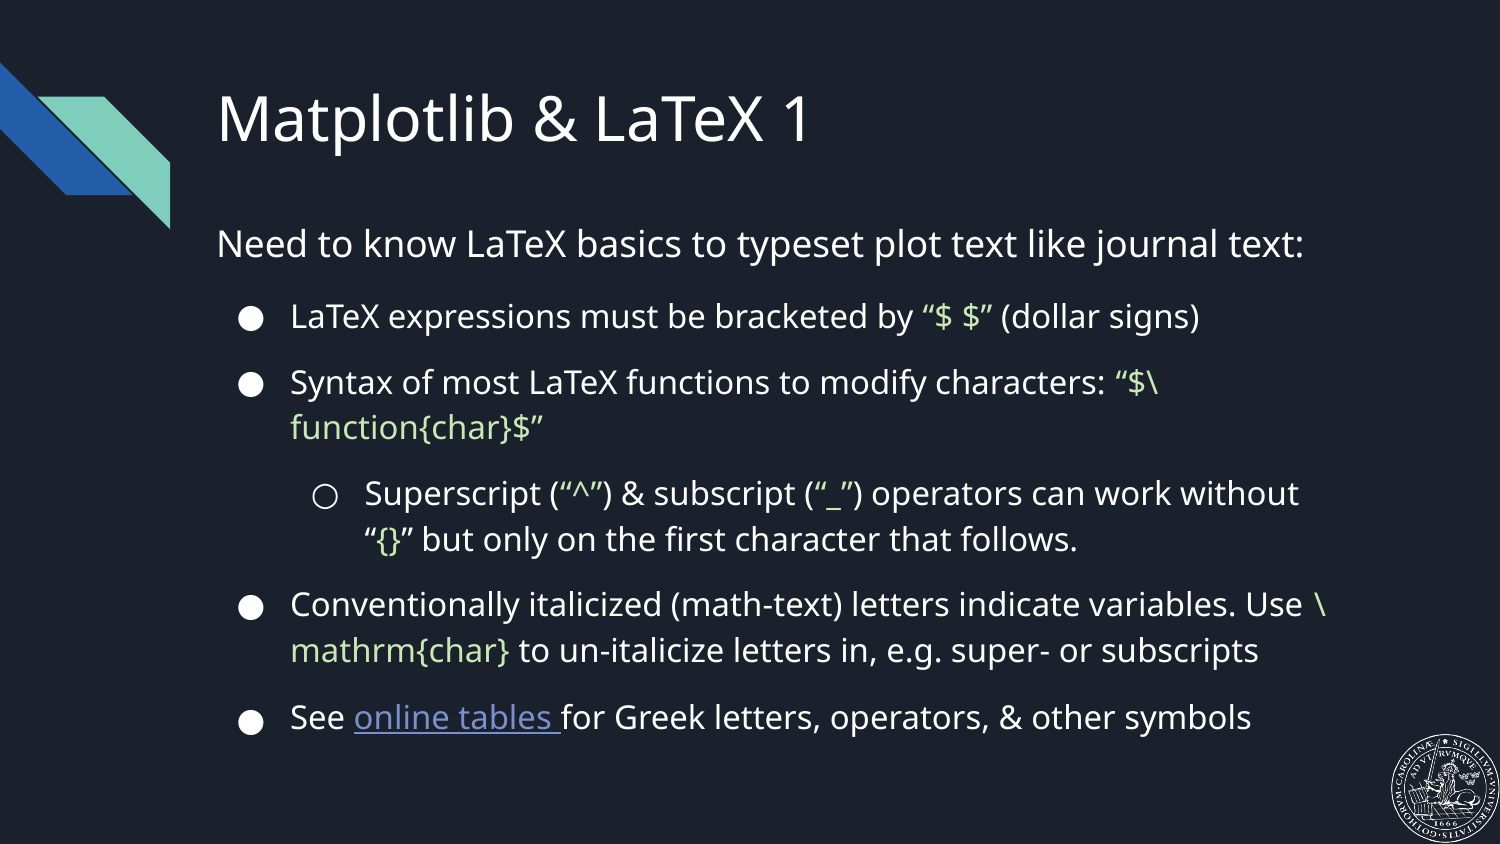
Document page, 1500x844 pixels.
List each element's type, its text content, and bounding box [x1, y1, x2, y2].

picture [1382, 724, 1500, 844]
list Need to know LaTeX basics to typeset plot text like journal text: LaTeX expressions must be bracketed by “$ $” (dollar signs) Syntax of most LaTeX functions to modify characters: “$\function{char}$” Superscript (“^”) & subscript (“_”) operators can work without “{}” but only on the first character that follows. Conventionally italicized (math-text) letters indicate variables. Use \mathrm{char} to un-italicize letters in, e.g. super- or subscripts See online tables for Greek letters, operators, & other symbols [201, 198, 1370, 758]
title Matplotlib & LaTeX 1 [201, 63, 1356, 198]
